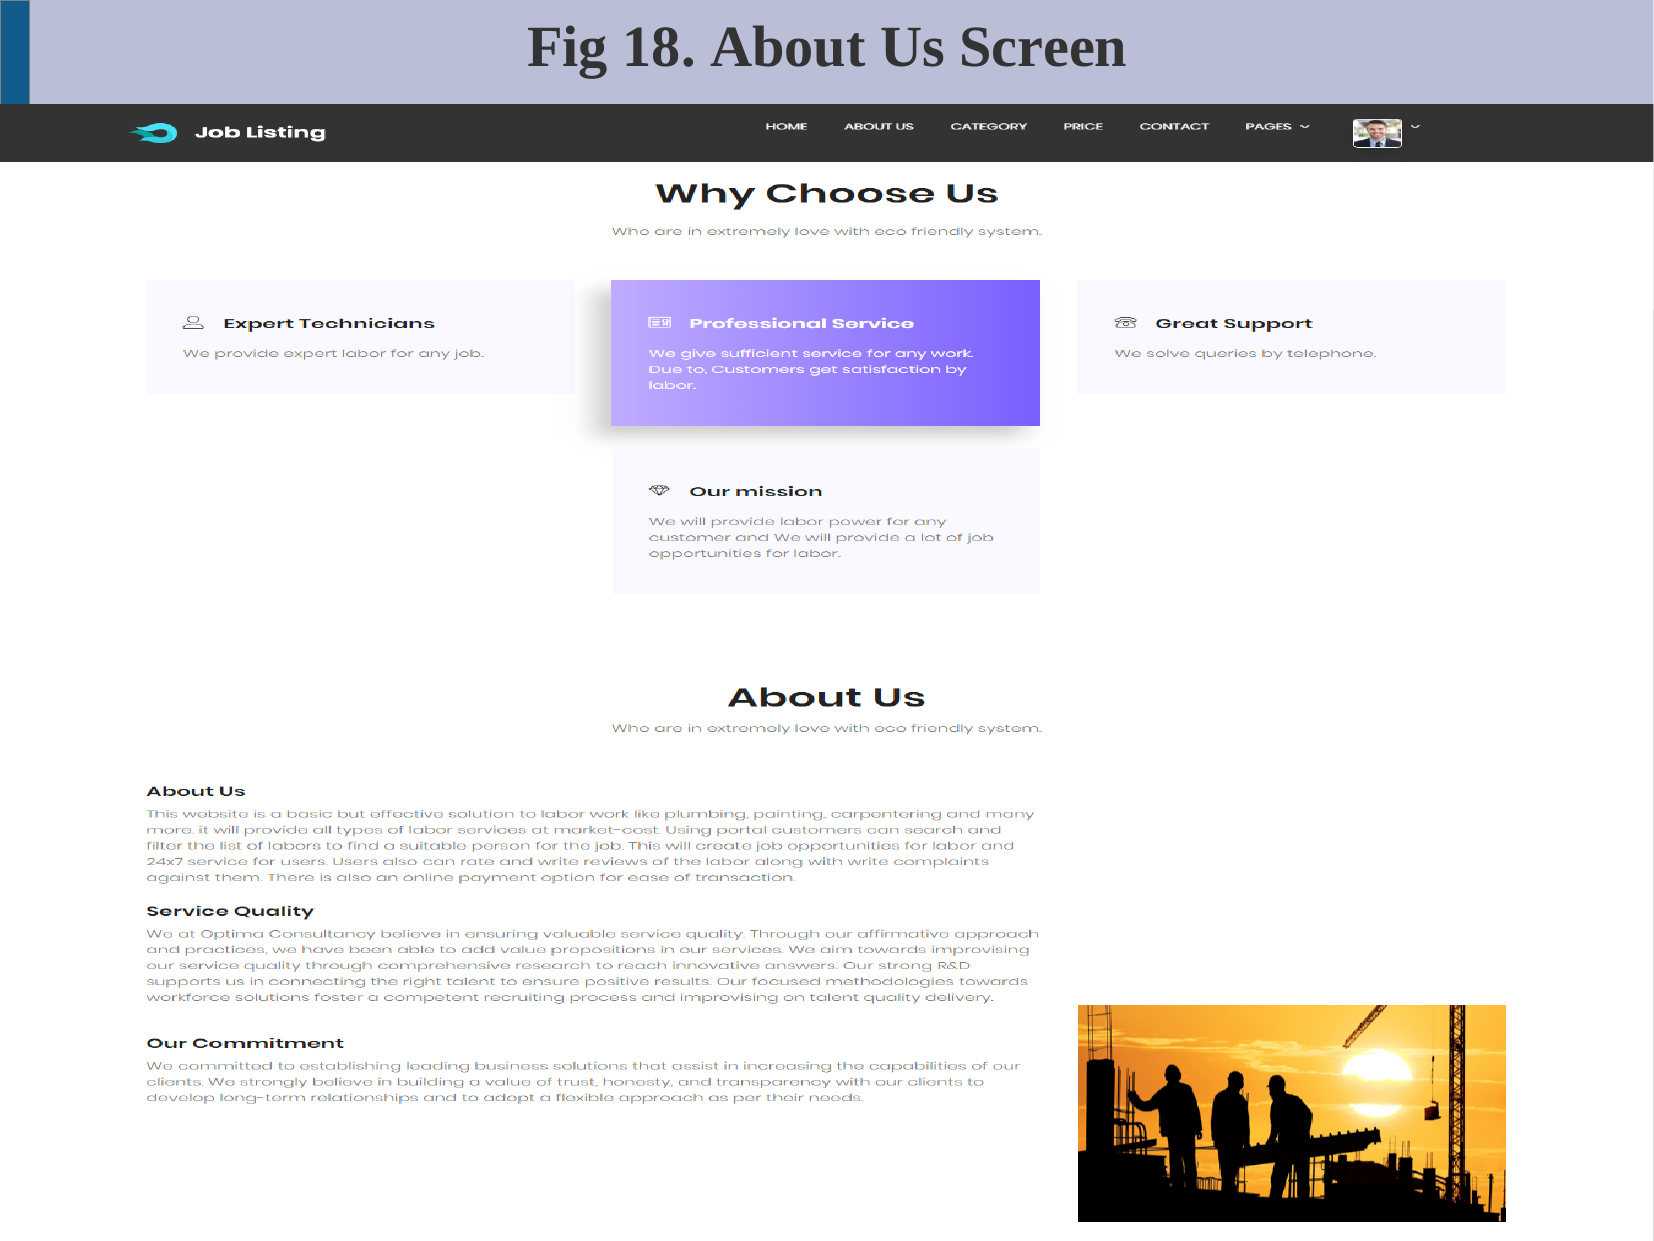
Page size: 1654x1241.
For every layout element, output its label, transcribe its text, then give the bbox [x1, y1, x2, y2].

title Fig 18. About Us Screen [121, 0, 1534, 104]
picture [0, 104, 1654, 1241]
